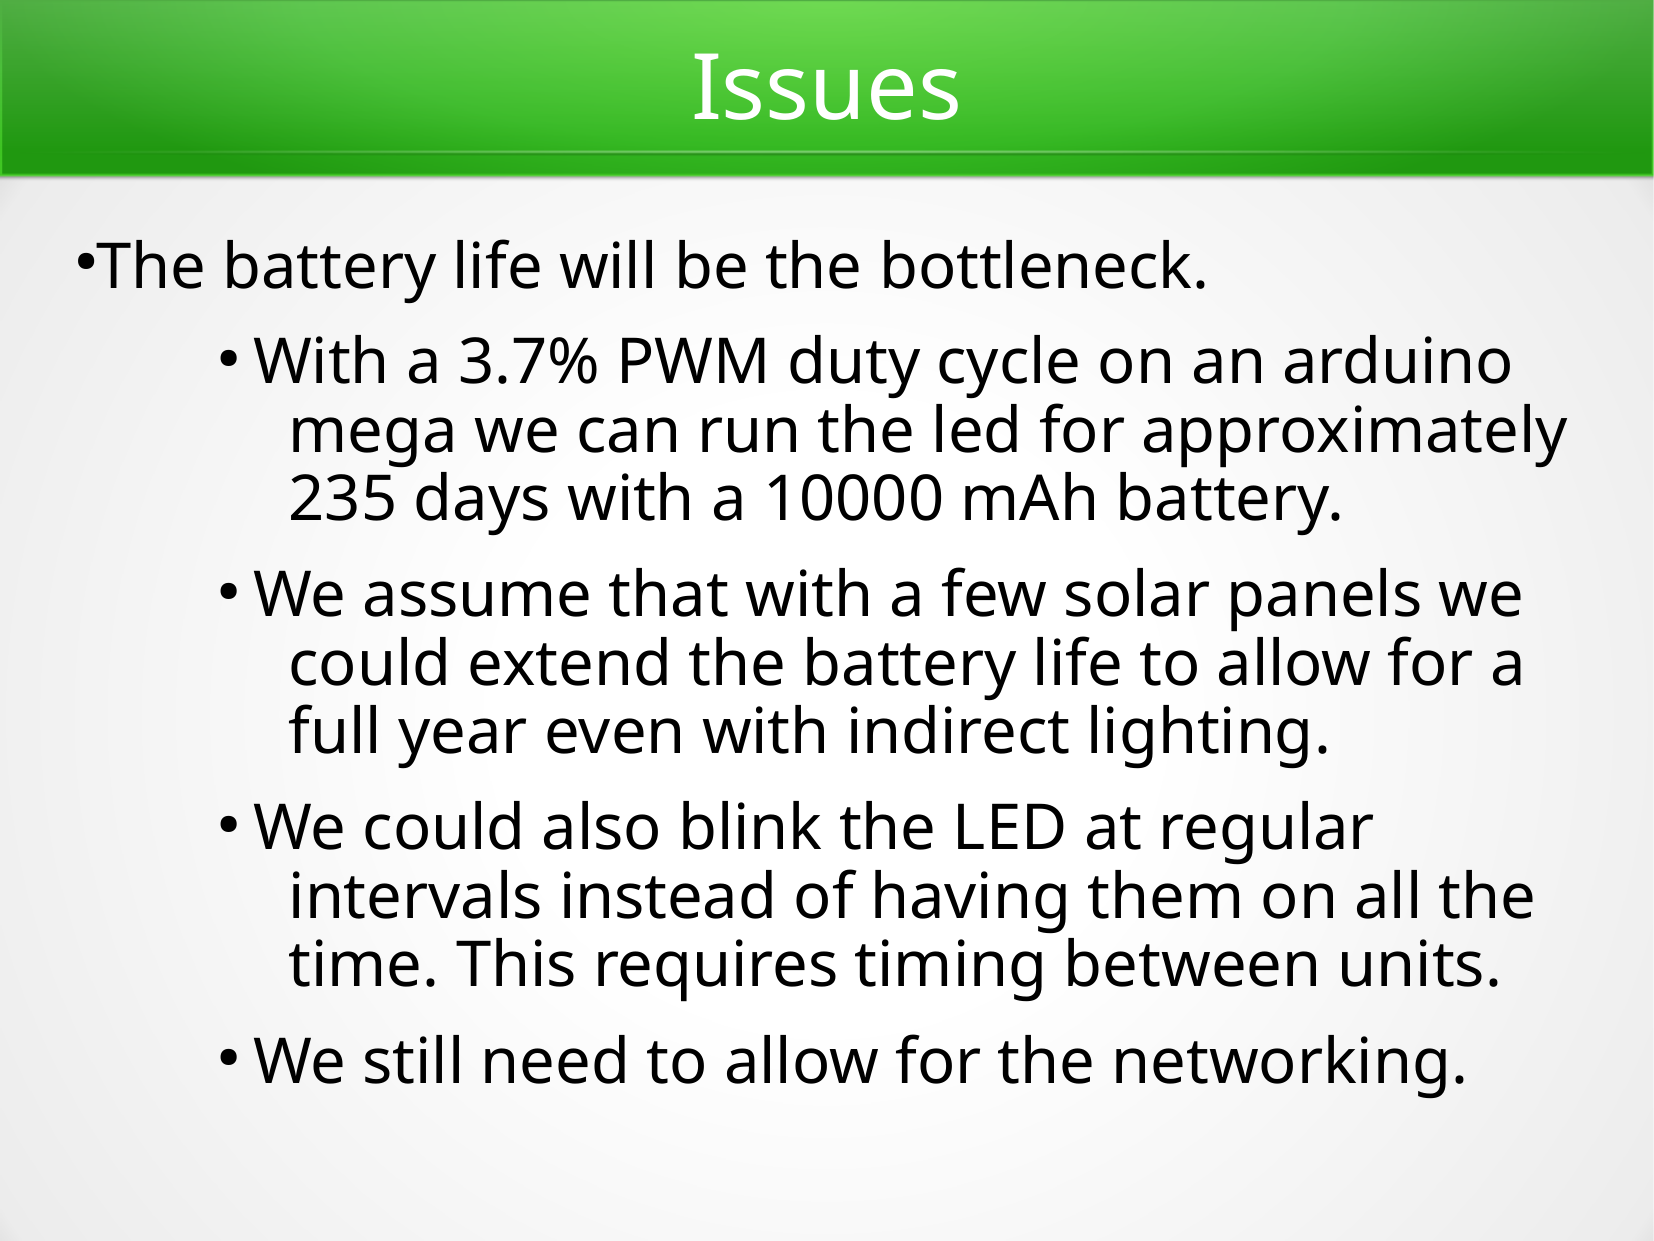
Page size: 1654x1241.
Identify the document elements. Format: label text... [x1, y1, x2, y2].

list The battery life will be the bottleneck. With a 3.7% PWM duty cycle on an arduino mega we can run the led for approximately 235 days with a 10000 mAh battery. We assume that with a few solar panels we could extend the battery life to allow for a full year even with indirect lighting. We could also blink the LED at regular intervals instead of having them on all the time. This requires timing between units. We still need to allow for the networking. [75, 225, 1576, 1156]
title Issues [82, 11, 1571, 154]
